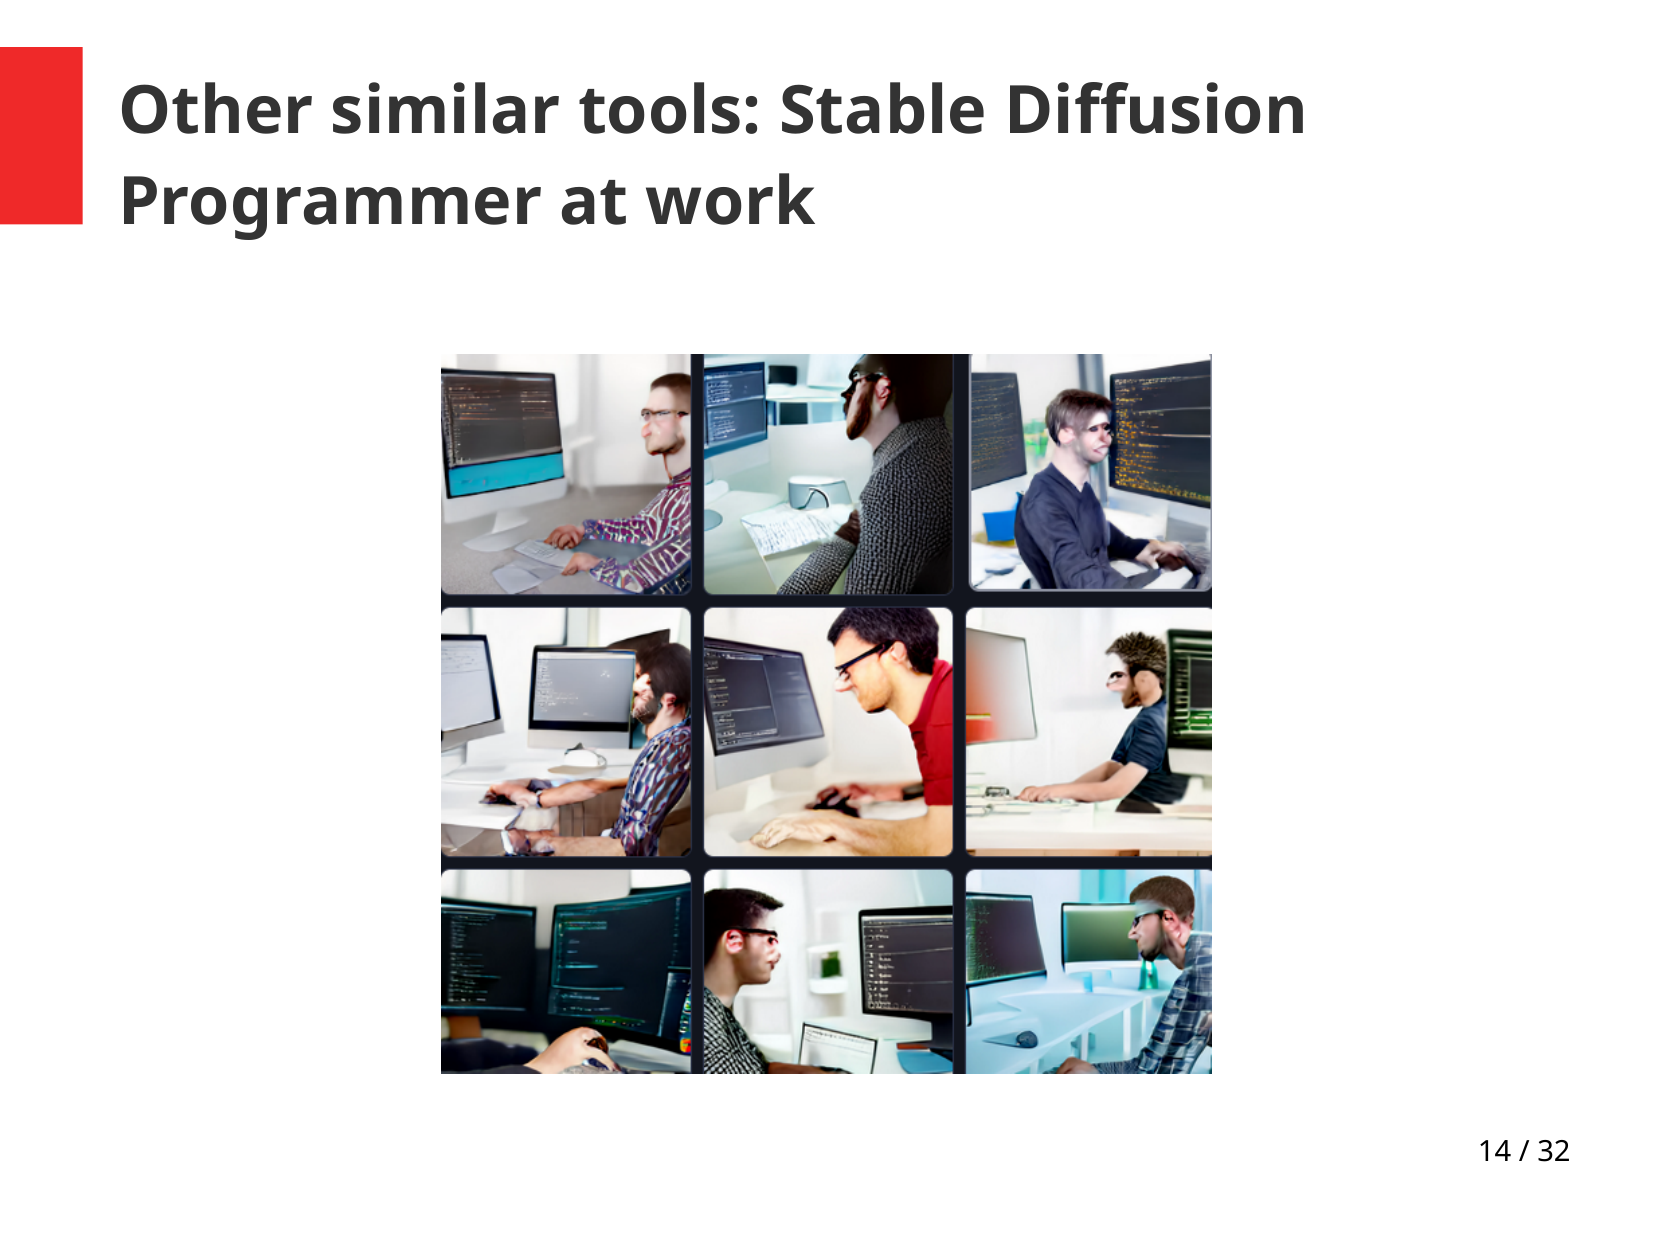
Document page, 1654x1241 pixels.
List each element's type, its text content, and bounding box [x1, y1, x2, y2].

picture [441, 354, 1212, 1074]
title Other similar tools: Stable Diffusion Programmer at work [118, 49, 1571, 257]
